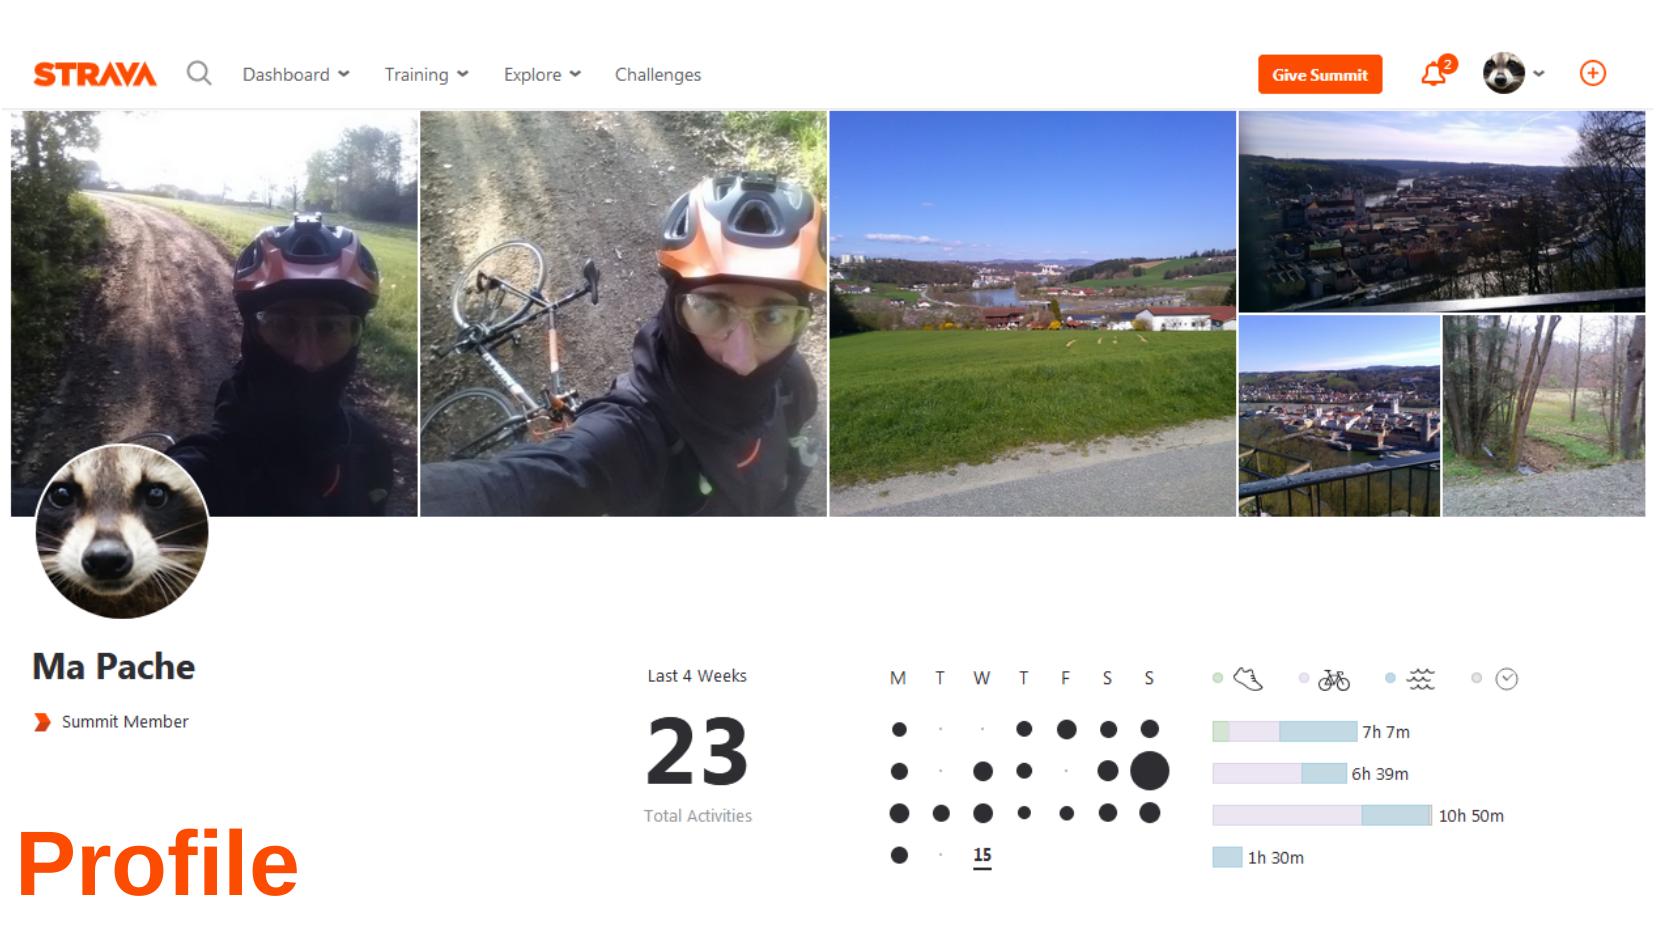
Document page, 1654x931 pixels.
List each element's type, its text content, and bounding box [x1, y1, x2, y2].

picture [2, 43, 1654, 890]
title Profile [15, 780, 421, 916]
